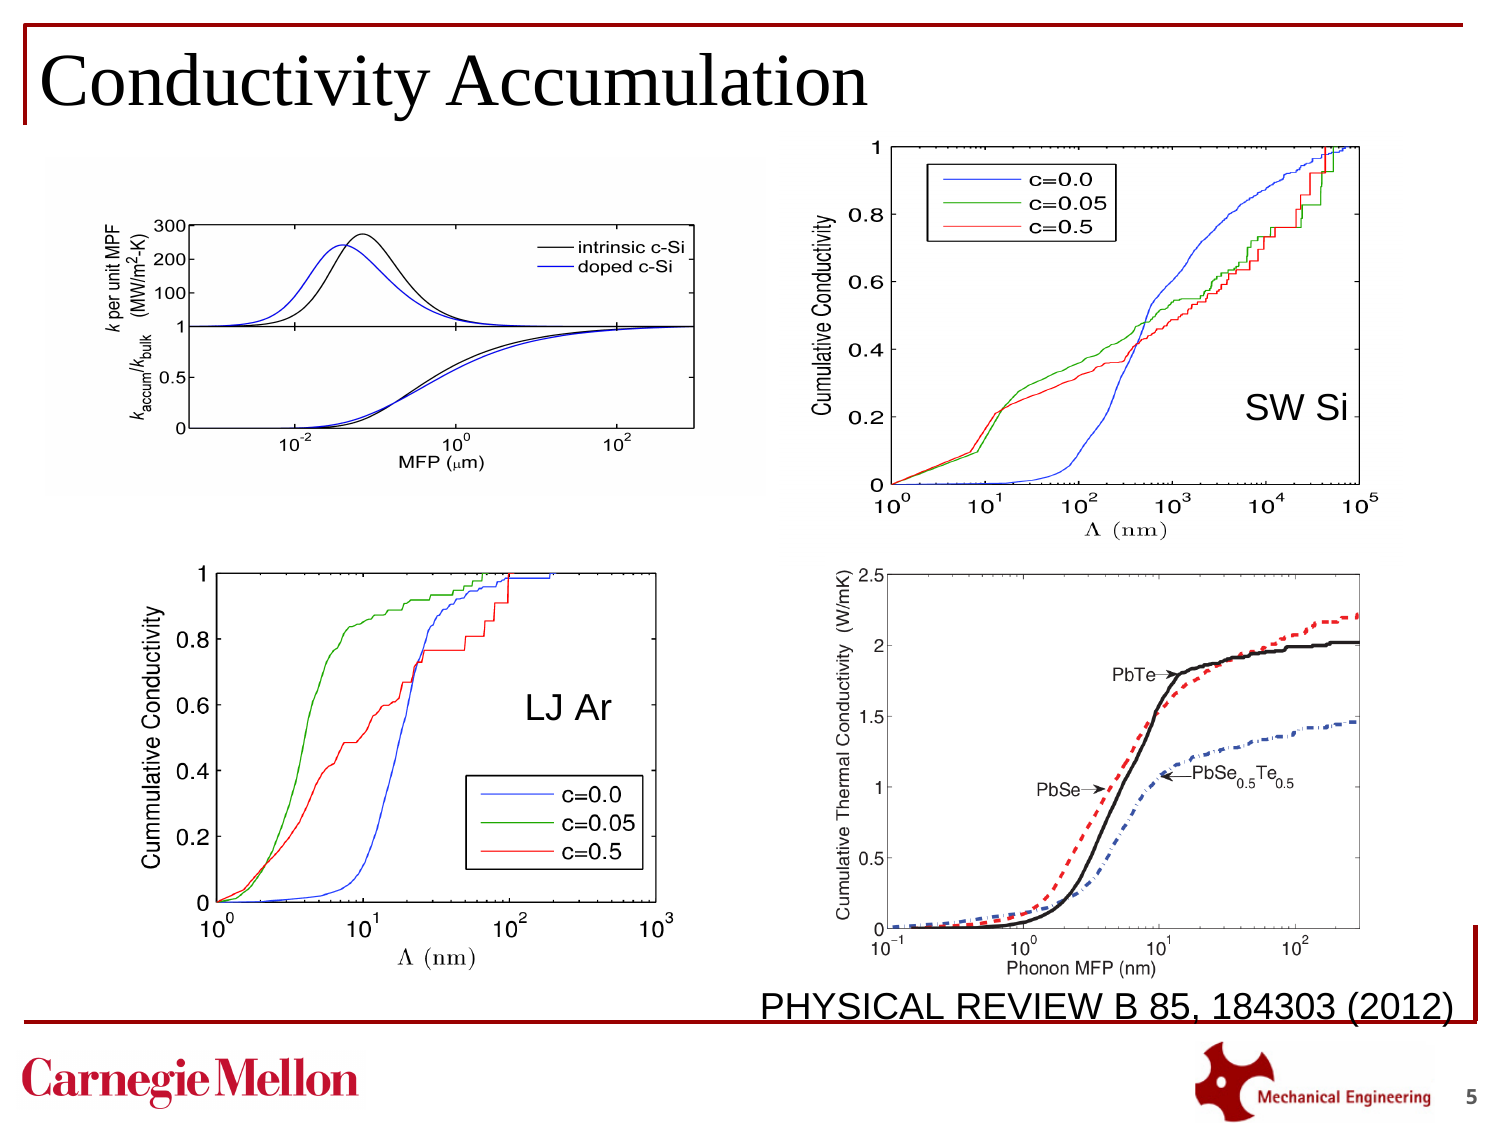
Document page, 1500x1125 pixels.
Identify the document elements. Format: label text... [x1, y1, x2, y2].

picture [111, 538, 715, 1009]
title Conductivity Accumulation [24, 22, 1463, 128]
picture [45, 157, 766, 496]
text_box LJ Ar [509, 675, 630, 736]
text_box SW Si [1229, 375, 1403, 436]
picture [1192, 1035, 1438, 1125]
text_box PHYSICAL REVIEW B 85, 184303 (2012) [744, 975, 1471, 1035]
picture [16, 1050, 366, 1110]
picture [779, 127, 1403, 975]
